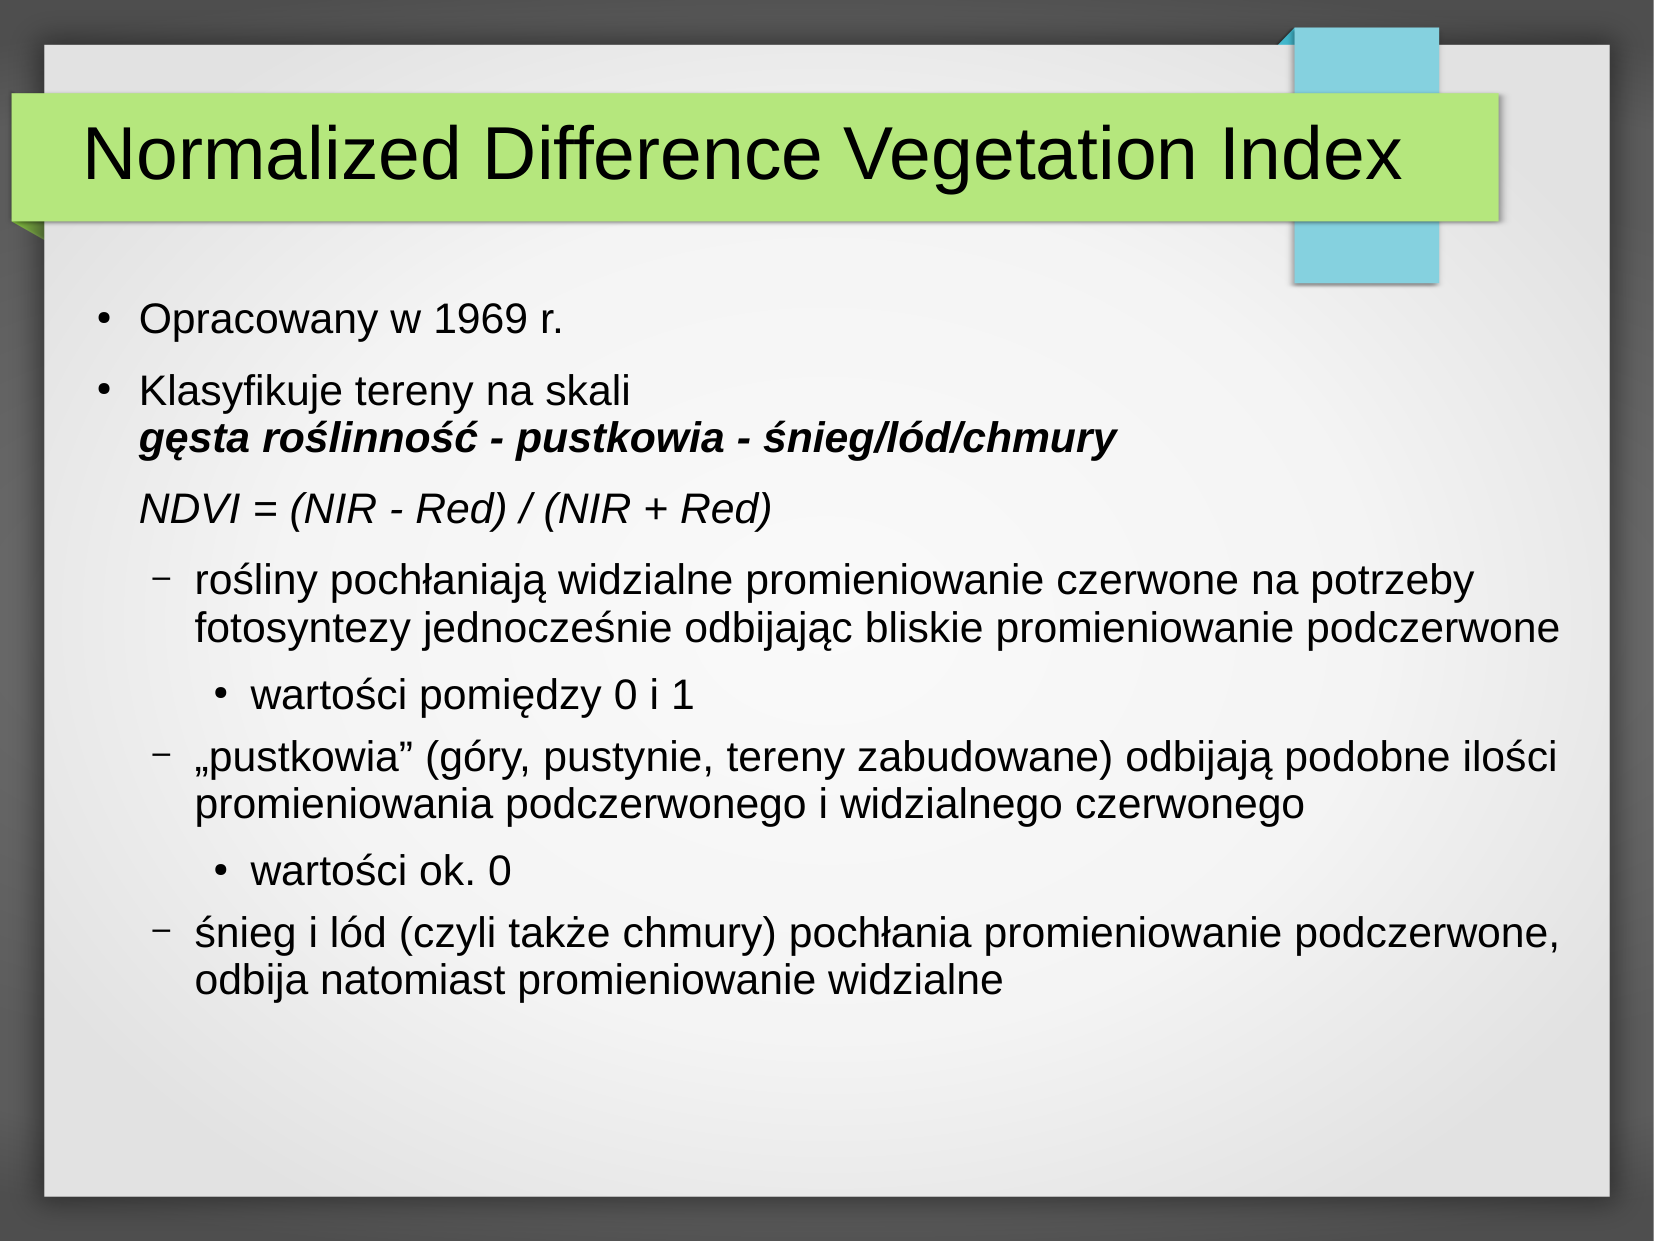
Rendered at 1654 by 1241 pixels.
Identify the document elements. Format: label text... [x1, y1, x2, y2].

list Opracowany w 1969 r. Klasyfikuje tereny na skali gęsta roślinność - pustkowia - śnieg/lód/chmury NDVI = (NIR - Red) / (NIR + Red) rośliny pochłaniają widzialne promieniowanie czerwone na potrzeby fotosyntezy jednocześnie odbijając bliskie promieniowanie podczerwone wartości pomiędzy 0 i 1 „pustkowia” (góry, pustynie, tereny zabudowane) odbijają podobne ilości promieniowania podczerwonego i widzialnego czerwonego wartości ok. 0 śnieg i lód (czyli także chmury) pochłania promieniowanie podczerwone, odbija natomiast promieniowanie widzialne [82, 295, 1571, 1015]
picture [0, 0, 1654, 1241]
title Normalized Difference Vegetation Index [82, 69, 1489, 238]
